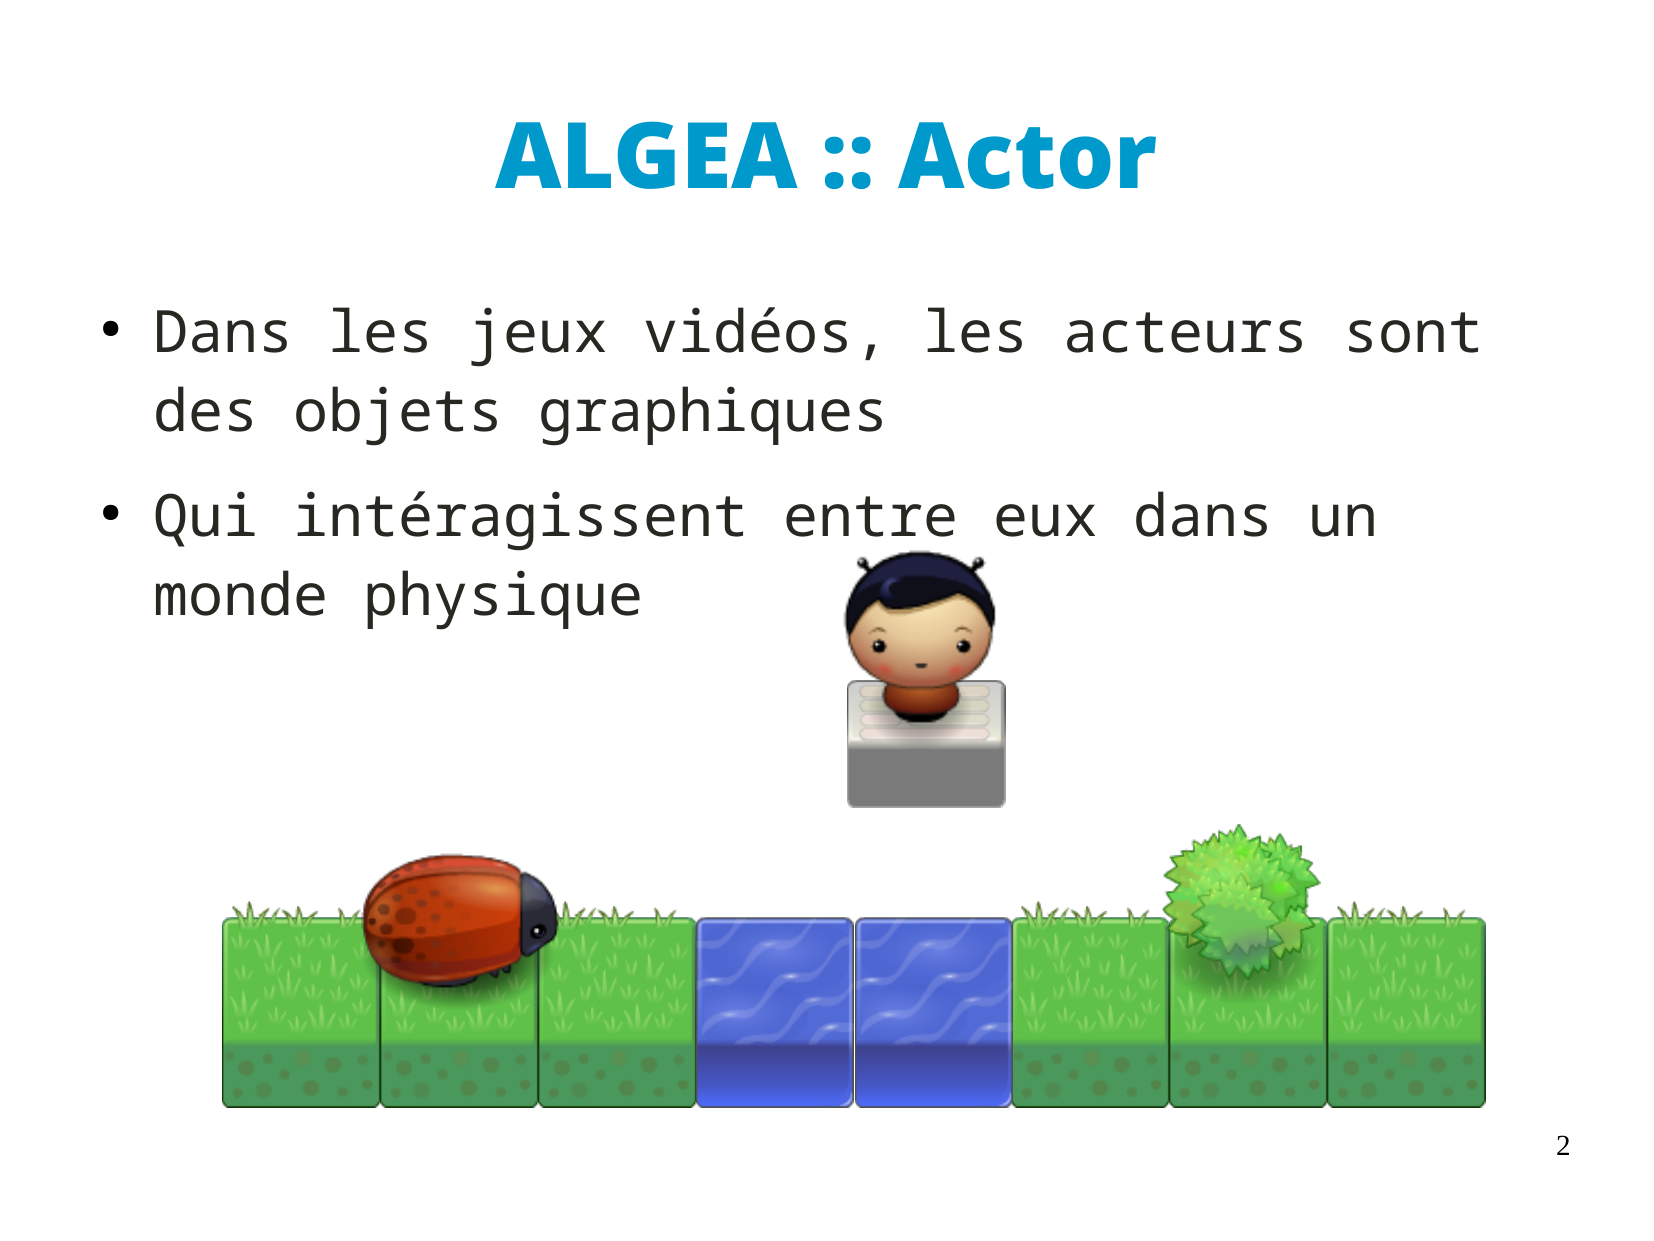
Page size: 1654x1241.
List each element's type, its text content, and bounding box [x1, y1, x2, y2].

title ALGEA :: Actor [82, 49, 1571, 257]
picture [840, 524, 1006, 808]
picture [222, 830, 854, 1108]
list Dans les jeux vidéos, les acteurs sont des objets graphiques Qui intéragissent entre eux dans un monde physique [82, 290, 1571, 1010]
picture [855, 824, 1486, 1108]
